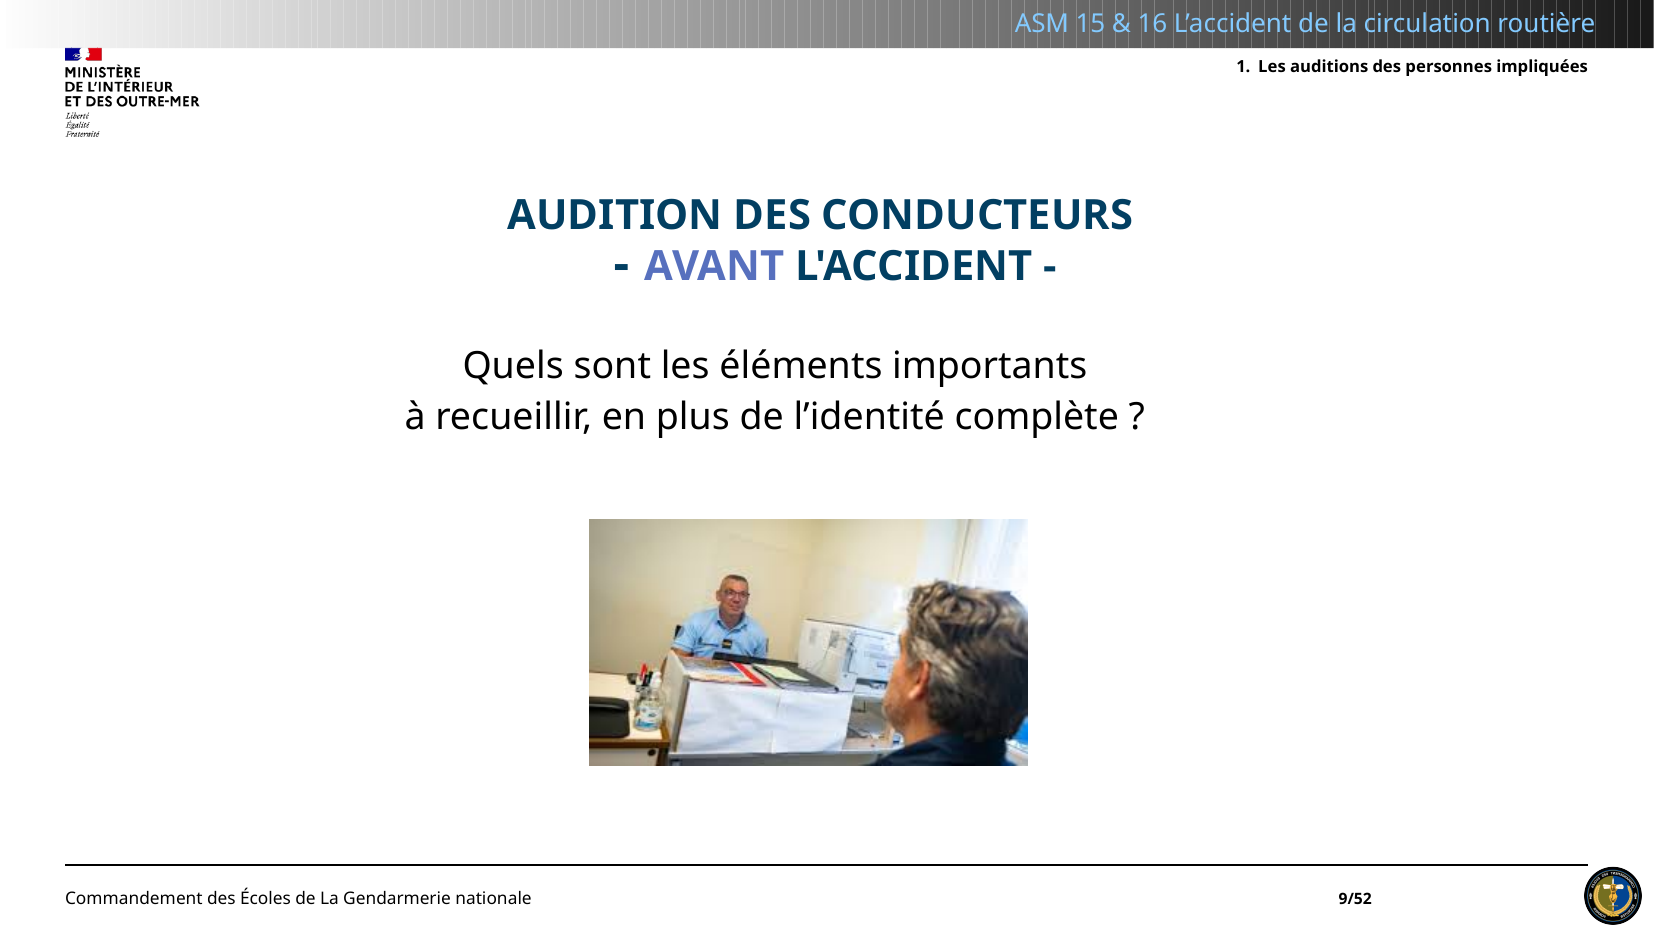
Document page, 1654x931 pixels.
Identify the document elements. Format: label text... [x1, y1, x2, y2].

picture [1584, 862, 1642, 925]
picture [65, 49, 213, 138]
picture [589, 519, 1028, 766]
text_box - AVANT L'ACCIDENT - [543, 227, 1245, 330]
text_box AUDITION DES CONDUCTEURS [460, 177, 1270, 248]
list LES AUDITIONS DES PERSONNES IMPLIQUÉES [598, 56, 1589, 122]
text_box Quels sont les éléments importants à recueillir, en plus de l’identité complète ? [389, 330, 1455, 467]
